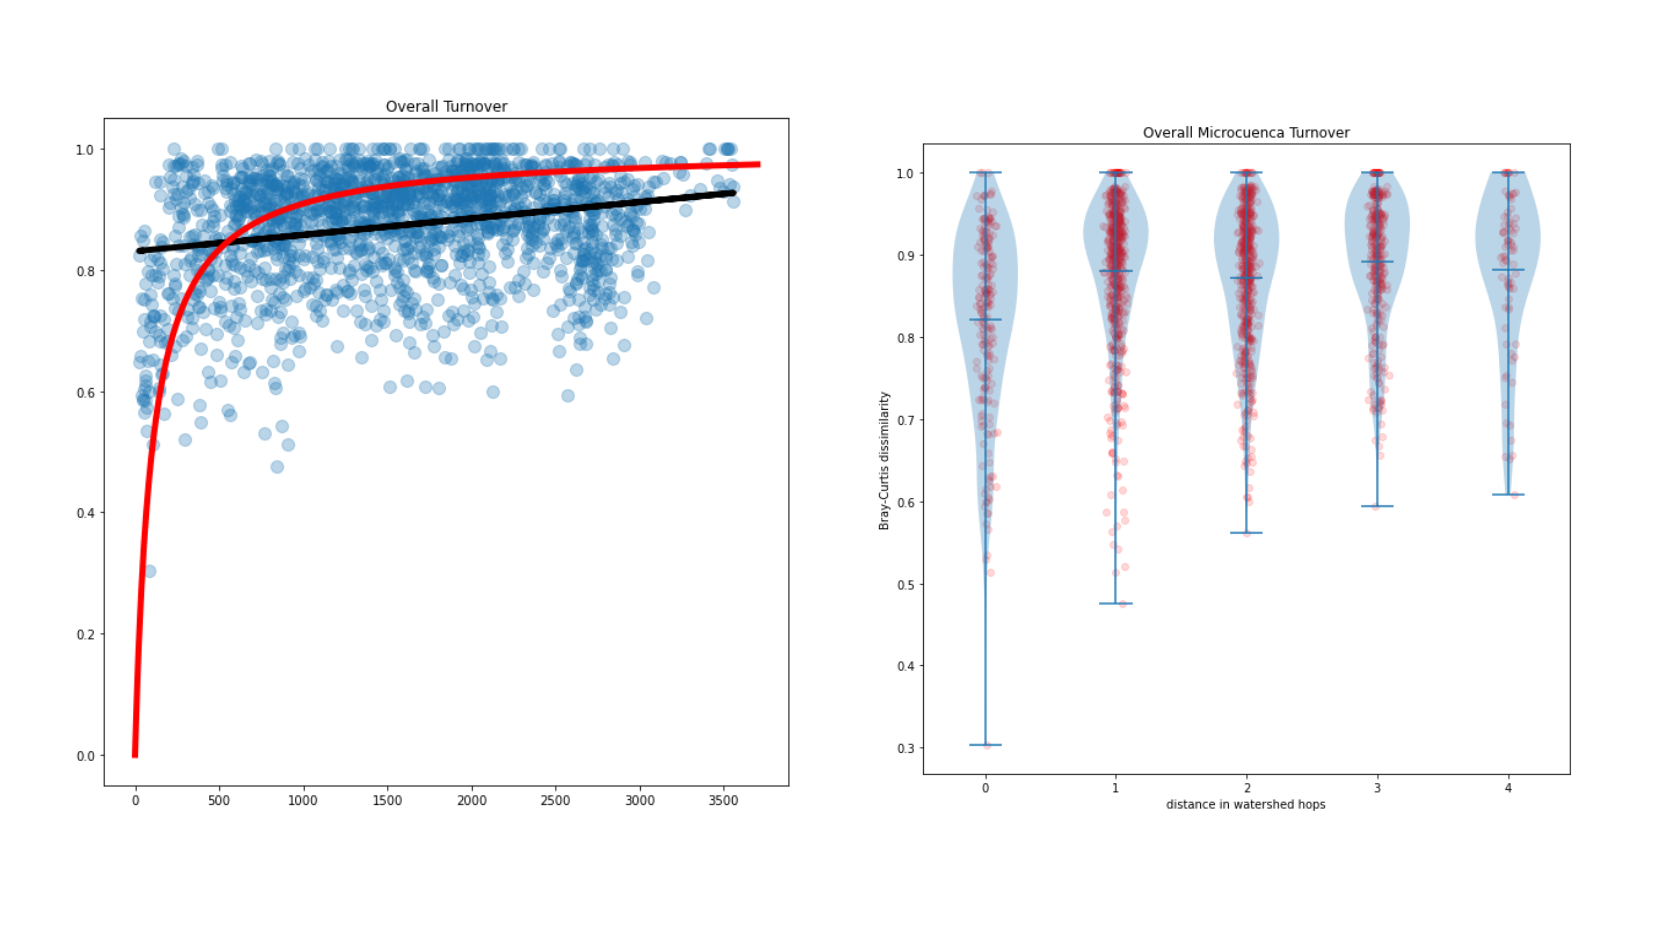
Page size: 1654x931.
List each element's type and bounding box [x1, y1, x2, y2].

picture [872, 118, 1578, 818]
picture [67, 91, 797, 815]
